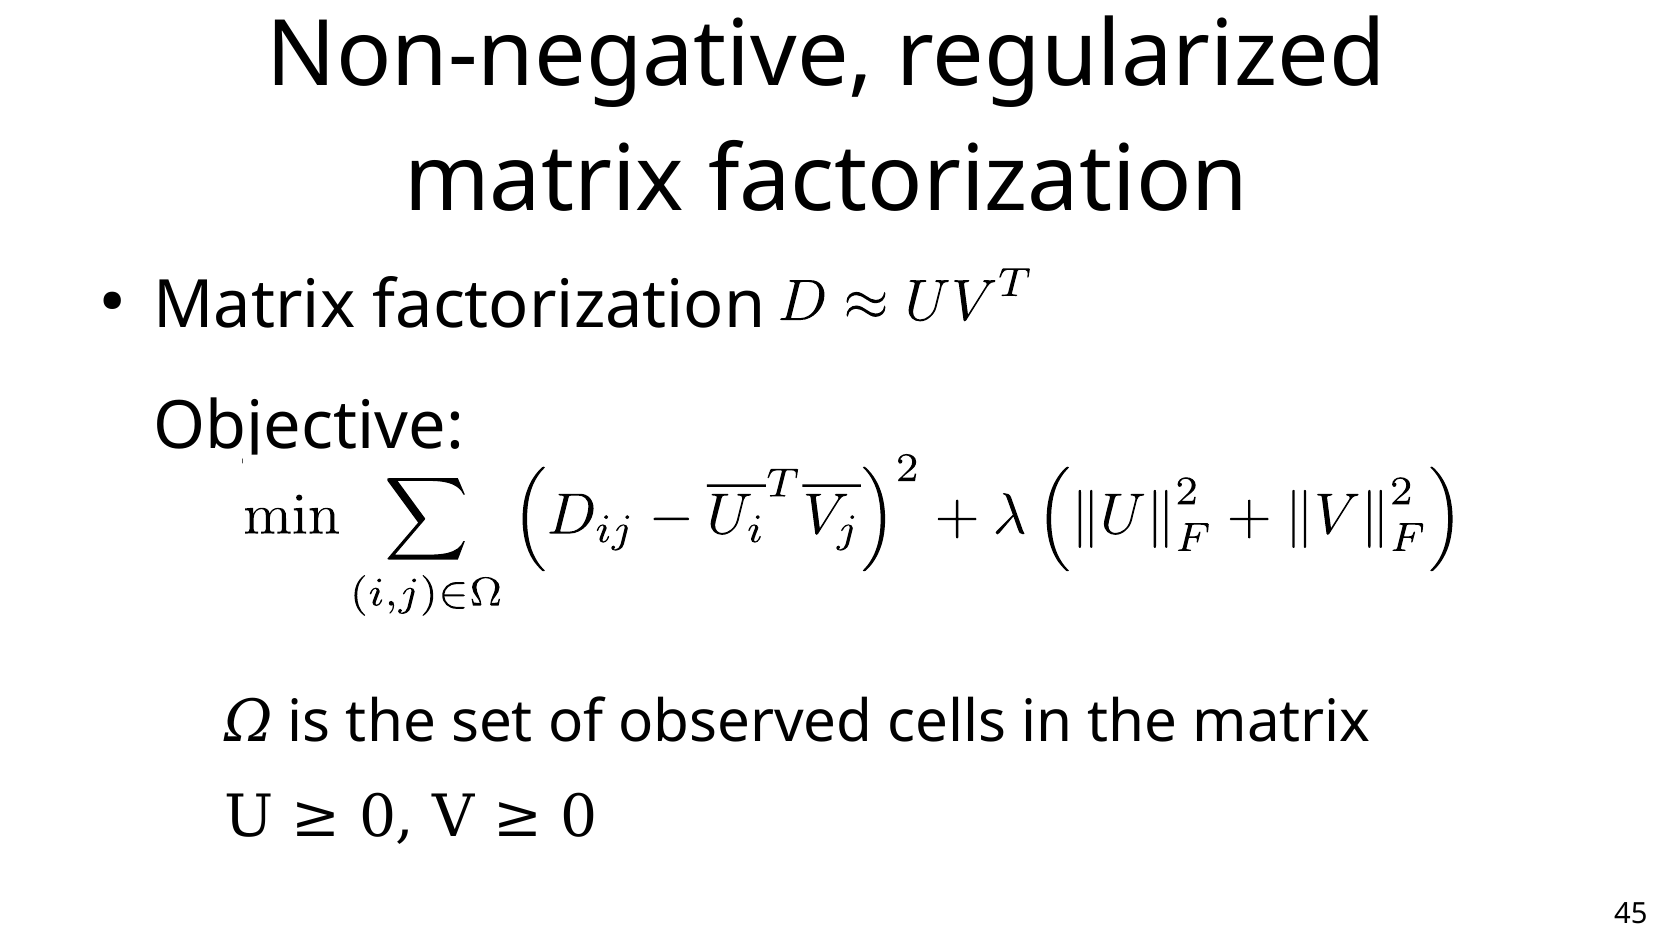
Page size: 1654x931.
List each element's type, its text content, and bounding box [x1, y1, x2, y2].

text_box [243, 453, 1464, 616]
text_box [777, 268, 1032, 322]
list Matrix factorization Objective: Ω is the set of observed cells in the matrix U ≥ 0, V ≥ 0 [82, 256, 1571, 908]
title Non-negative, regularized matrix factorization [82, 9, 1571, 216]
